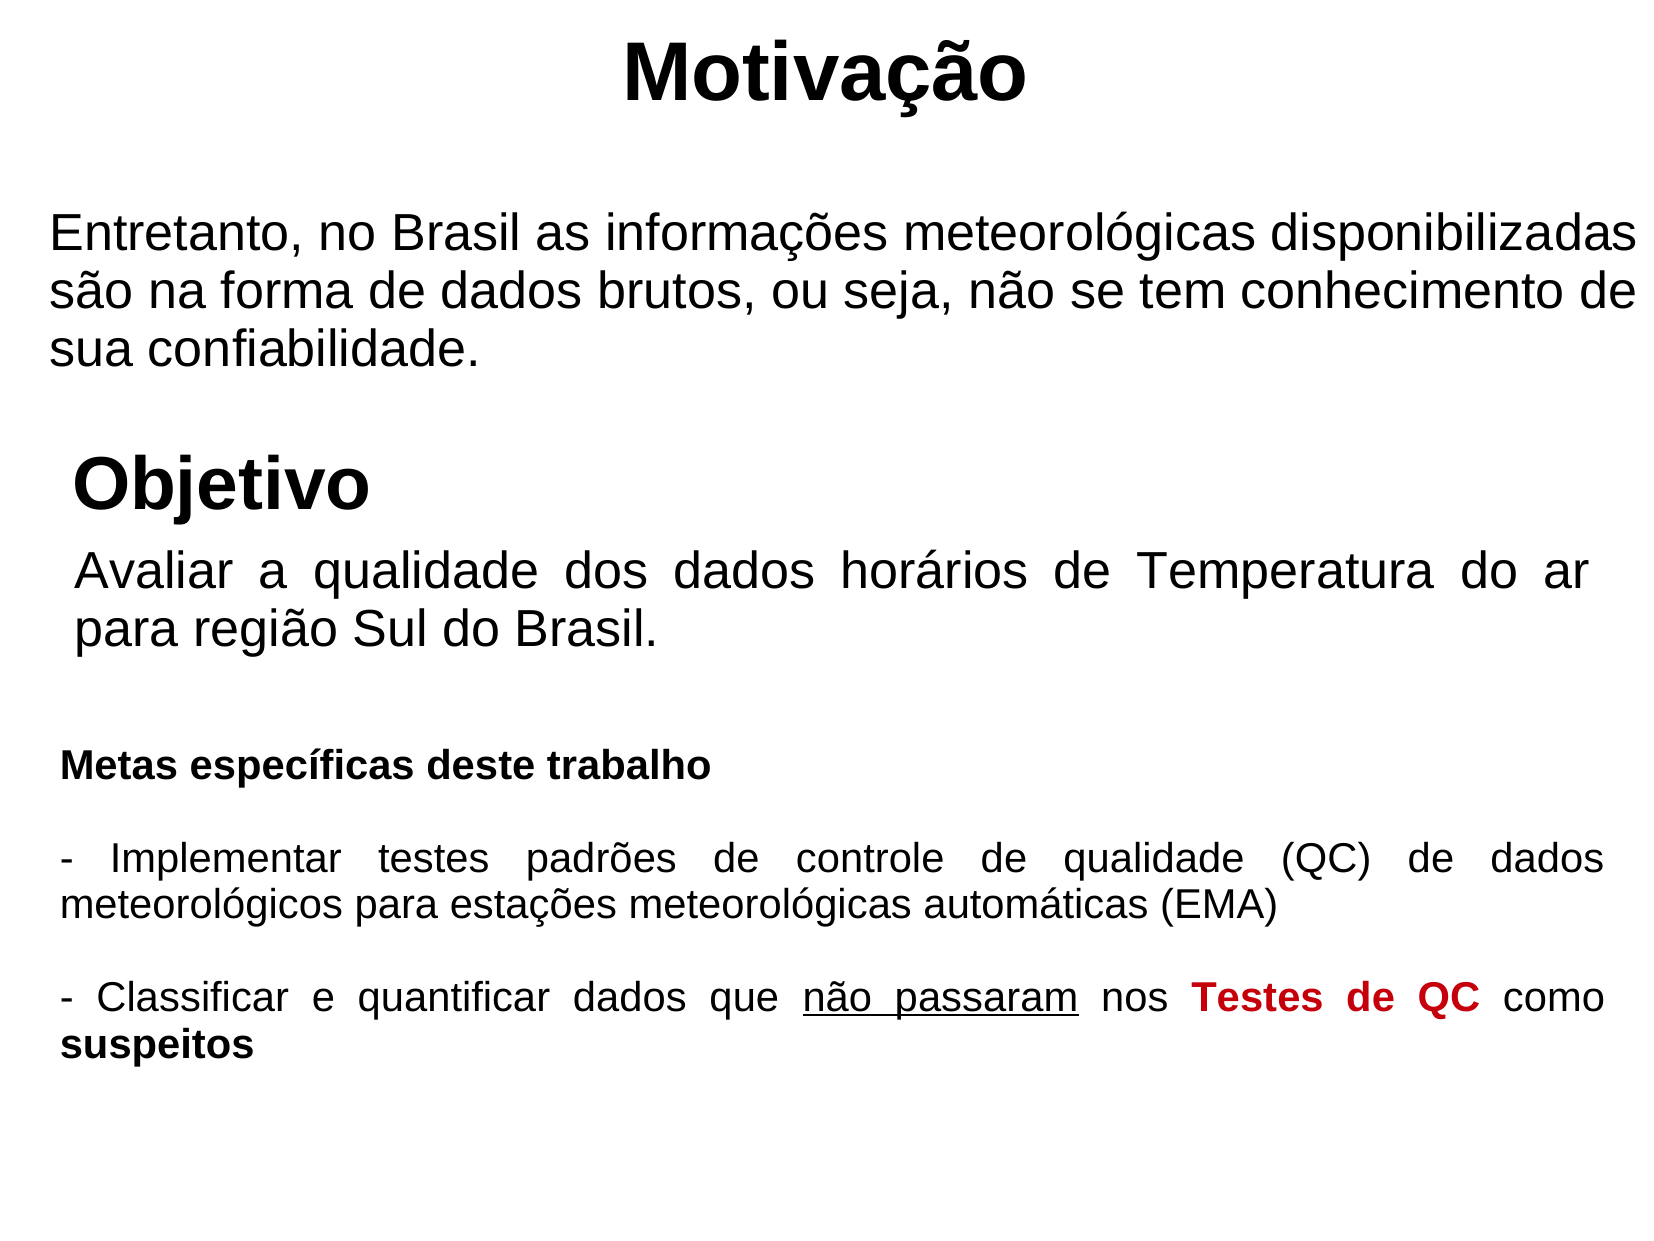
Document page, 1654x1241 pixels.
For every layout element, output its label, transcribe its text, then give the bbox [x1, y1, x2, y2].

title Motivação [82, 0, 1569, 176]
text_box Entretanto, no Brasil as informações meteorológicas disponibilizadas são na forma de dados brutos, ou seja, não se tem conhecimento de sua confiabilidade. [34, 196, 1654, 391]
text_box Objetivo [57, 435, 387, 540]
text_box Metas específicas deste trabalho - Implementar testes padrões de controle de qualidade (QC) de dados meteorológicos para estações meteorológicas automáticas (EMA) - Classificar e quantificar dados que não passaram nos Testes de QC como suspeitos [45, 734, 1621, 1125]
text_box Avaliar a qualidade dos dados horários de Temperatura do ar para região Sul do Brasil. [60, 534, 1606, 734]
